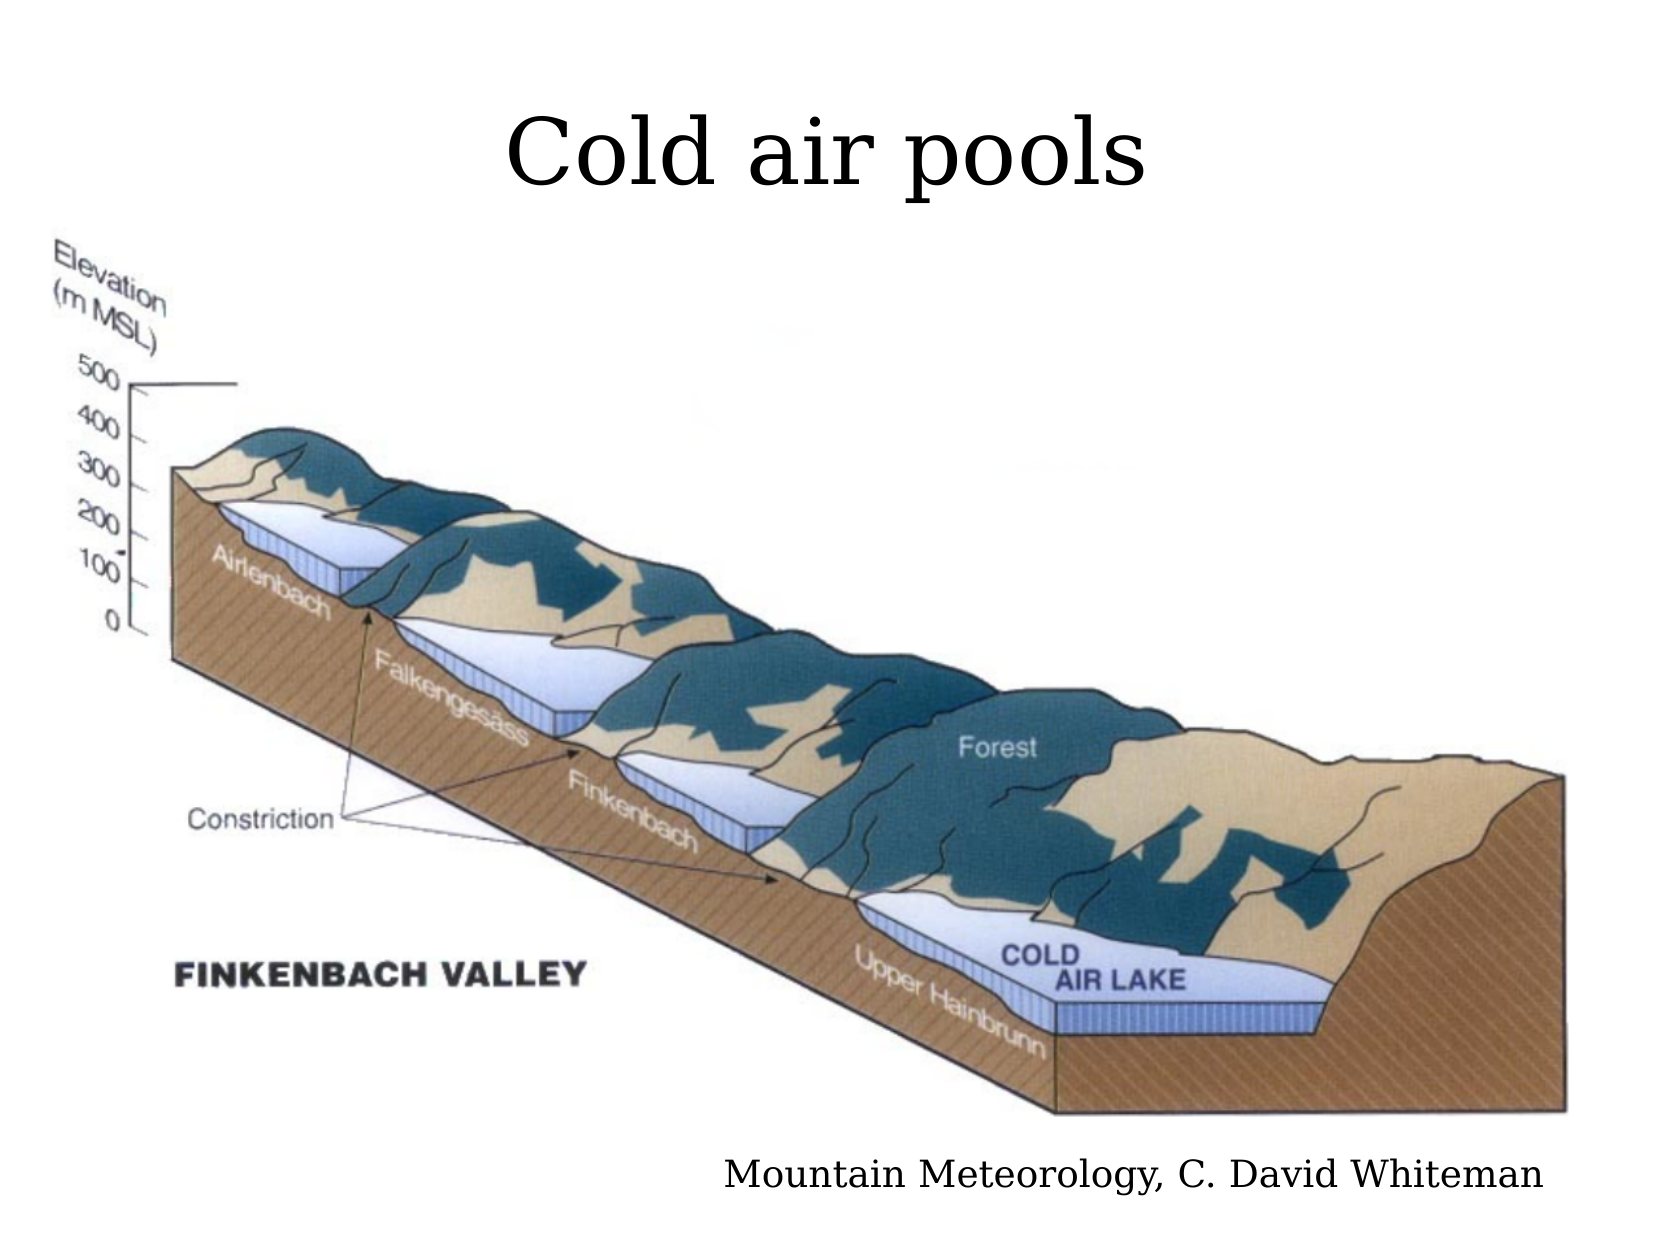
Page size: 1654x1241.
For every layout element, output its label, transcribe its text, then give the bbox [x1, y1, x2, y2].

text_box Mountain Meteorology, C. David Whiteman [708, 1145, 1560, 1205]
picture [44, 226, 1583, 1123]
title Cold air pools [82, 49, 1571, 226]
